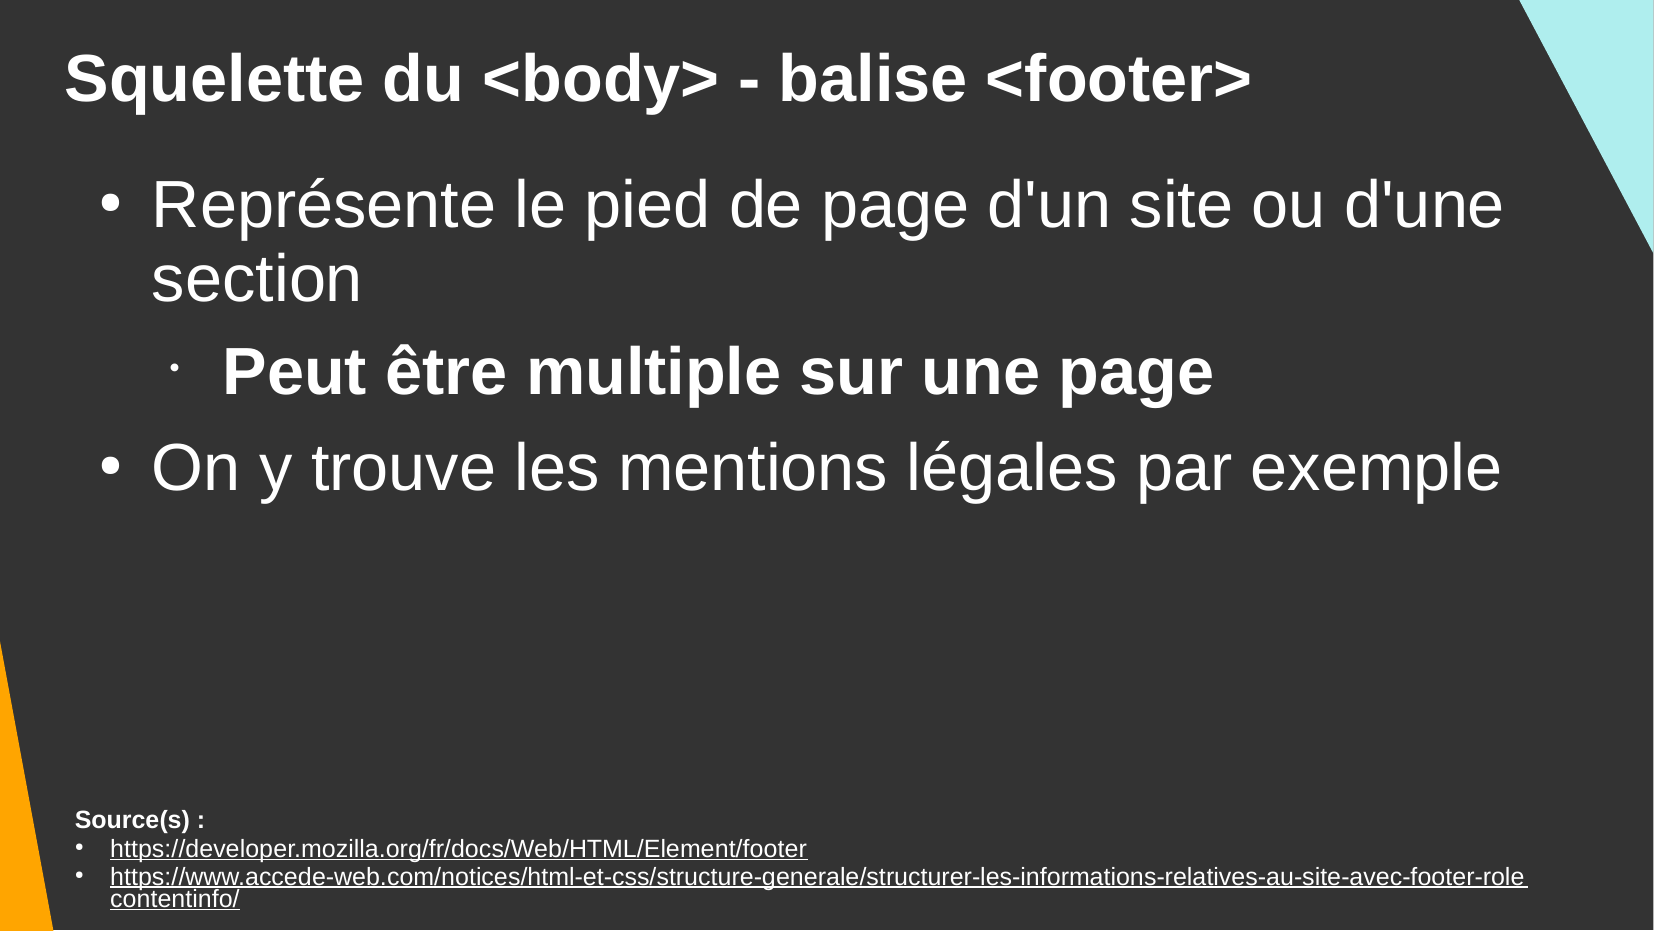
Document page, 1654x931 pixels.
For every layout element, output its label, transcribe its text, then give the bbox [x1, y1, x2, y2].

text_box [1519, 0, 1654, 255]
text_box Source(s) : https://developer.mozilla.org/fr/docs/Web/HTML/Element/footer https://www.accede-web.com/notices/html-et-css/structure-generale/structurer-les-informations-relatives-au-site-avec-footer-rolecontentinfo/ [60, 798, 1546, 898]
list Représente le pied de page d'un site ou d'une section Peut être multiple sur une page On y trouve les mentions légales par exemple [80, 166, 1635, 626]
title Squelette du <body> - balise <footer> [64, 40, 1553, 125]
text_box [0, 641, 54, 931]
